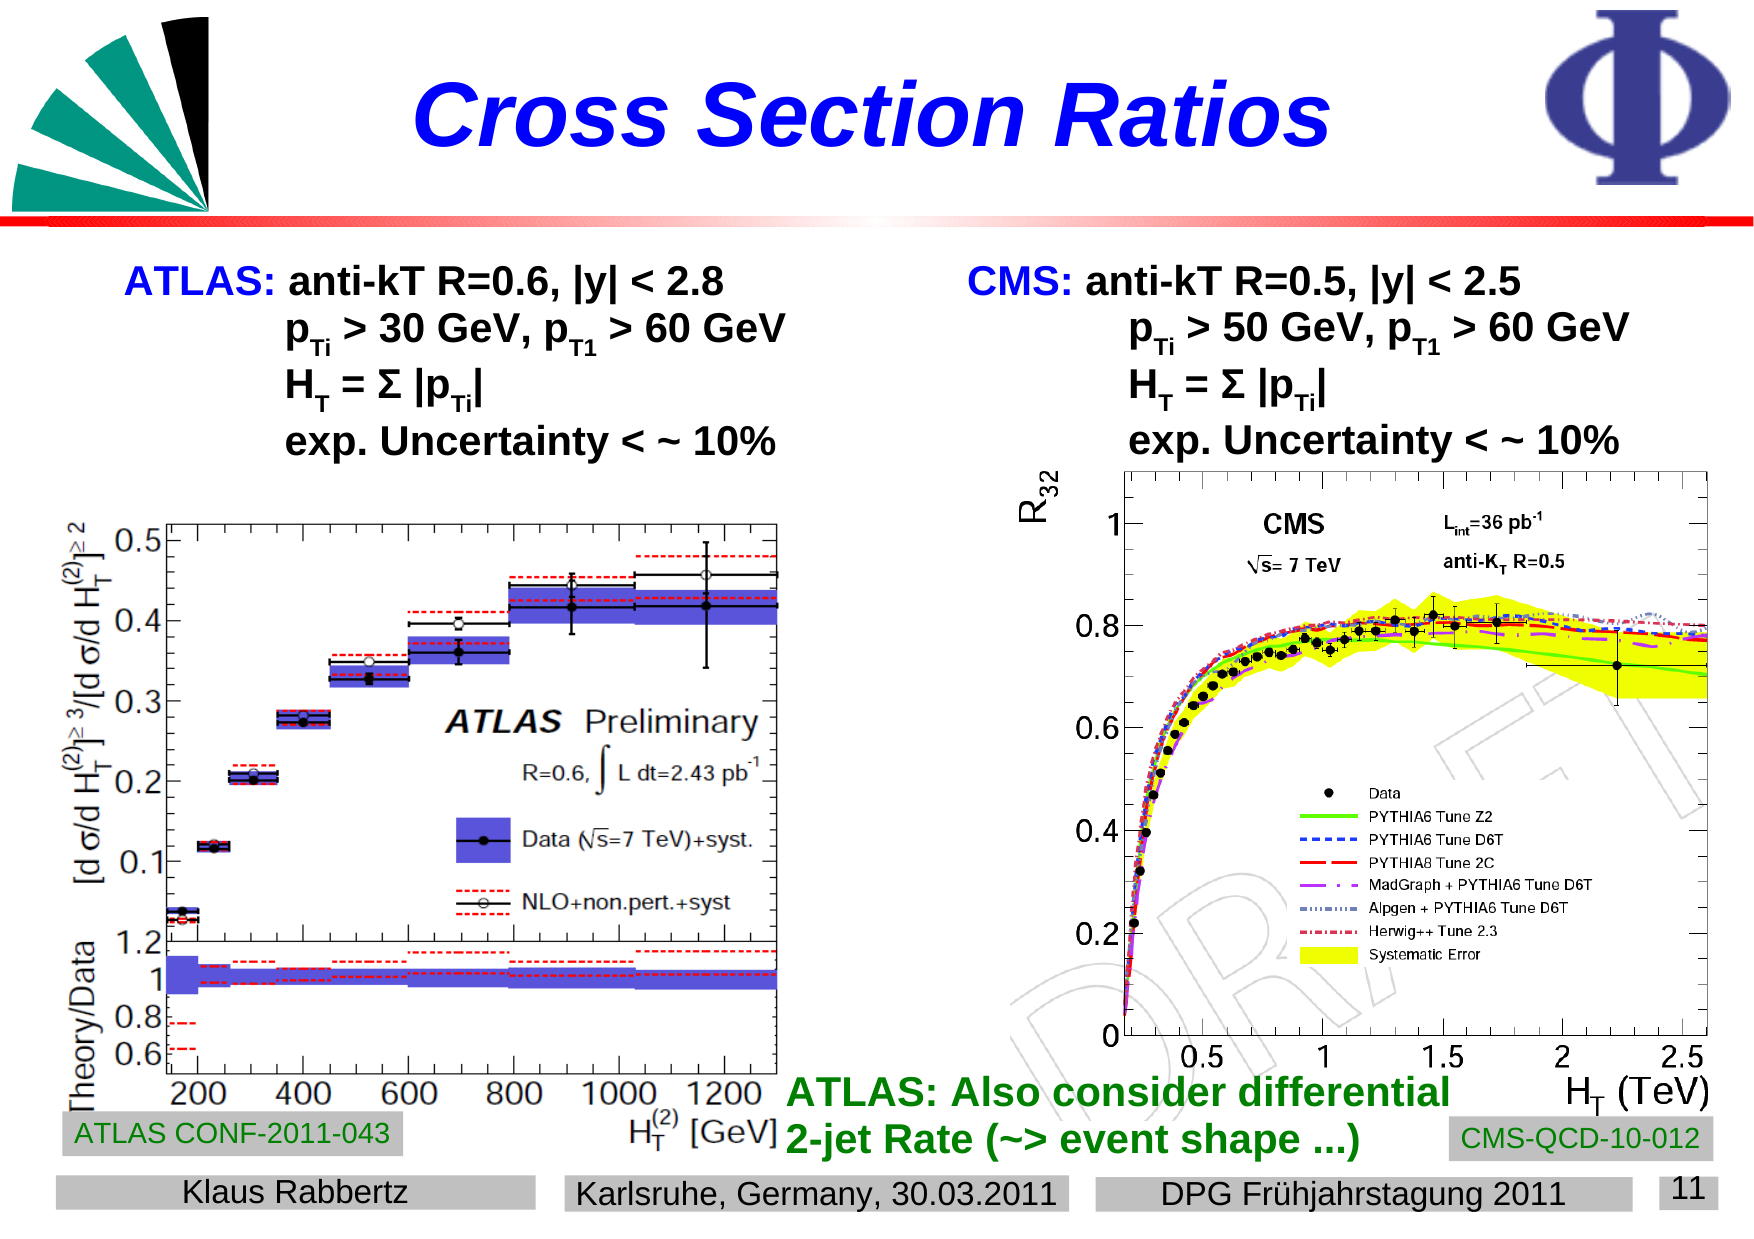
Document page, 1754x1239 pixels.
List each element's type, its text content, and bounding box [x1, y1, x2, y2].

picture [1545, 10, 1731, 185]
text_box CMS: anti-kT R=0.5, |y| < 2.5 pTi > 50 GeV, pT1 > 60 GeV HT = Σ |pTi| exp. Uncertainty < ~ 10% [955, 251, 1641, 470]
picture [1010, 462, 1717, 1121]
title Cross Section Ratios [220, 16, 1525, 213]
text_box CMS-QCD-10-012 [1463, 1116, 1714, 1162]
text_box ATLAS: Also consider differential 2-jet Rate (~> event shape ...) [773, 1062, 1463, 1168]
text_box ATLAS CONF-2011-043 [62, 1111, 404, 1157]
text_box ATLAS: anti-kT R=0.6, |y| < 2.8 pTi > 30 GeV, pT1 > 60 GeV HT = Σ |pTi| exp. Uncertainty < ~ 10% [111, 252, 798, 470]
picture [12, 17, 209, 214]
picture [52, 511, 791, 1157]
